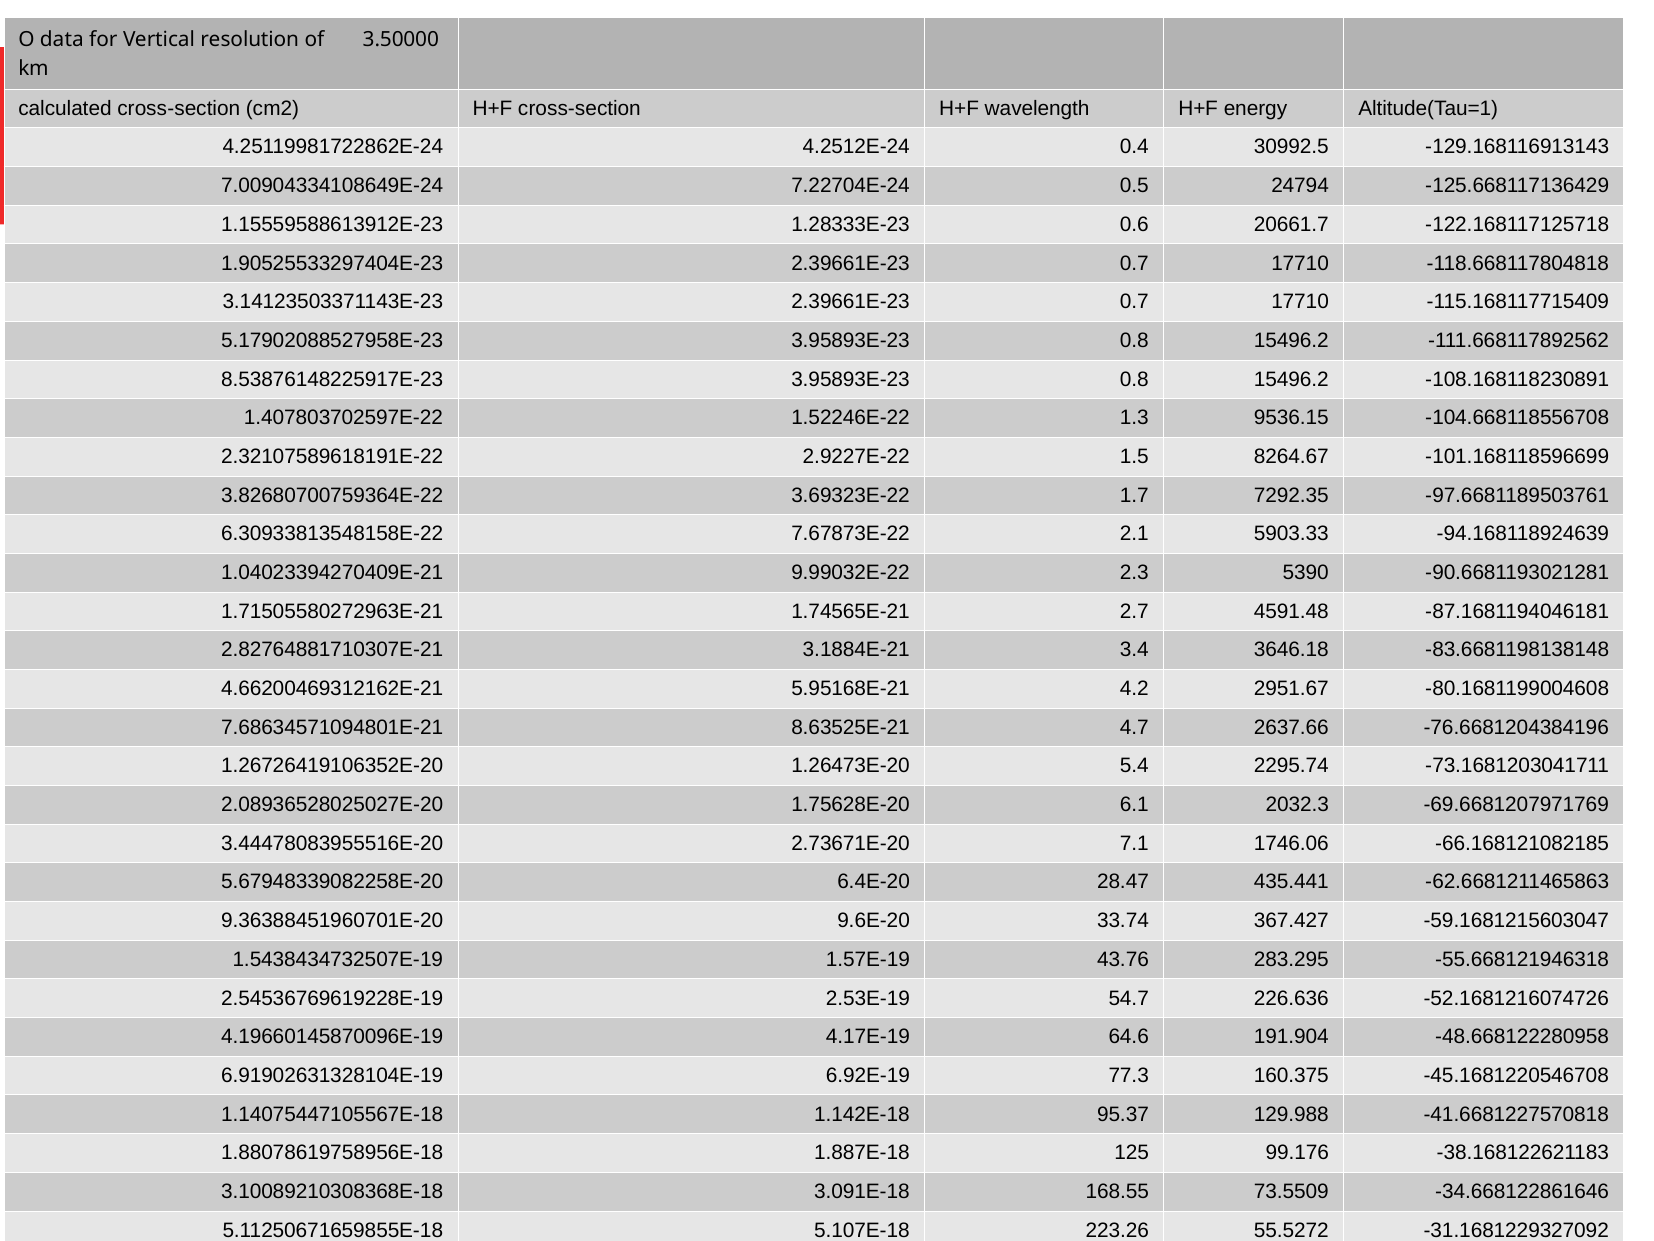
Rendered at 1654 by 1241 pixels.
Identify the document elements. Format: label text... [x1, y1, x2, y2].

table_cell 3.82680700759364E-22 [5, 477, 458, 514]
table_cell 1.5 [925, 438, 1163, 476]
table_cell 7292.35 [1164, 477, 1343, 514]
table_cell 55.5272 [1164, 1212, 1343, 1241]
table_cell H+F energy [1164, 90, 1343, 127]
table_cell -80.1681199004608 [1344, 670, 1623, 708]
table_cell 4.17E-19 [459, 1018, 924, 1056]
table_cell 28.47 [925, 863, 1163, 901]
table_cell -76.6681204384196 [1344, 709, 1623, 746]
table_cell 9.99032E-22 [459, 554, 924, 592]
table_cell 1.407803702597E-22 [5, 399, 458, 437]
table_cell 6.1 [925, 786, 1163, 824]
table_header [459, 18, 924, 89]
table_cell -48.668122280958 [1344, 1018, 1623, 1056]
table_cell -31.1681229327092 [1344, 1212, 1623, 1241]
table_cell -55.668121946318 [1344, 941, 1623, 978]
table_cell 3.44478083955516E-20 [5, 825, 458, 862]
table_cell 6.4E-20 [459, 863, 924, 901]
table_cell 33.74 [925, 902, 1163, 940]
table_cell 7.00904334108649E-24 [5, 167, 458, 205]
table_cell 2.7 [925, 593, 1163, 630]
table_cell 1.88078619758956E-18 [5, 1134, 458, 1172]
table_cell 6.92E-19 [459, 1057, 924, 1094]
table_cell -94.168118924639 [1344, 515, 1623, 553]
table_cell 5.67948339082258E-20 [5, 863, 458, 901]
table_cell -125.668117136429 [1344, 167, 1623, 205]
table_cell 1.74565E-21 [459, 593, 924, 630]
table_cell 5.4 [925, 747, 1163, 785]
table_cell -122.168117125718 [1344, 206, 1623, 243]
table_cell 7.67873E-22 [459, 515, 924, 553]
table_cell 4.7 [925, 709, 1163, 746]
table_cell 2.54536769619228E-19 [5, 979, 458, 1017]
table_cell 4.25119981722862E-24 [5, 128, 458, 166]
table_cell 3.10089210308368E-18 [5, 1173, 458, 1211]
table_cell 15496.2 [1164, 322, 1343, 360]
table_cell 4.2512E-24 [459, 128, 924, 166]
table_cell 4.19660145870096E-19 [5, 1018, 458, 1056]
table_cell 3.95893E-23 [459, 322, 924, 360]
table_cell 2.39661E-23 [459, 283, 924, 321]
table_cell 0.8 [925, 361, 1163, 398]
table_cell 6.30933813548158E-22 [5, 515, 458, 553]
table_cell -59.1681215603047 [1344, 902, 1623, 940]
table_cell 2.32107589618191E-22 [5, 438, 458, 476]
table_cell 1.57E-19 [459, 941, 924, 978]
table_cell 20661.7 [1164, 206, 1343, 243]
table_cell 3.091E-18 [459, 1173, 924, 1211]
table_cell 7.68634571094801E-21 [5, 709, 458, 746]
table_header [925, 18, 1163, 89]
table_cell 2.08936528025027E-20 [5, 786, 458, 824]
table_cell 73.5509 [1164, 1173, 1343, 1211]
table_cell 1.75628E-20 [459, 786, 924, 824]
table_cell 0.8 [925, 322, 1163, 360]
table_cell 4.66200469312162E-21 [5, 670, 458, 708]
table_cell -38.168122621183 [1344, 1134, 1623, 1172]
table_cell -87.1681194046181 [1344, 593, 1623, 630]
table_cell 3.69323E-22 [459, 477, 924, 514]
table_cell 5.107E-18 [459, 1212, 924, 1241]
table_cell 3.95893E-23 [459, 361, 924, 398]
table_cell 8264.67 [1164, 438, 1343, 476]
table_cell -115.168117715409 [1344, 283, 1623, 321]
table_cell 1.887E-18 [459, 1134, 924, 1172]
table_cell 2951.67 [1164, 670, 1343, 708]
table_cell 43.76 [925, 941, 1163, 978]
table_cell 4591.48 [1164, 593, 1343, 630]
table_cell 129.988 [1164, 1095, 1343, 1133]
table_cell 125 [925, 1134, 1163, 1172]
table_cell -111.668117892562 [1344, 322, 1623, 360]
table_cell -41.6681227570818 [1344, 1095, 1623, 1133]
table_cell 7.22704E-24 [459, 167, 924, 205]
table_cell -97.6681189503761 [1344, 477, 1623, 514]
table_cell 5.11250671659855E-18 [5, 1212, 458, 1241]
table_cell 99.176 [1164, 1134, 1343, 1172]
table_cell 5.95168E-21 [459, 670, 924, 708]
table_cell 30992.5 [1164, 128, 1343, 166]
table_cell -118.668117804818 [1344, 244, 1623, 282]
table_cell 5.17902088527958E-23 [5, 322, 458, 360]
table_cell 6.91902631328104E-19 [5, 1057, 458, 1094]
table_cell 3646.18 [1164, 631, 1343, 669]
table_header [1164, 18, 1343, 89]
table_cell 1.3 [925, 399, 1163, 437]
table_cell 1.142E-18 [459, 1095, 924, 1133]
table_cell 2.53E-19 [459, 979, 924, 1017]
table_cell 7.1 [925, 825, 1163, 862]
table_cell 0.4 [925, 128, 1163, 166]
table_cell 2637.66 [1164, 709, 1343, 746]
table_cell 9.6E-20 [459, 902, 924, 940]
table_cell 168.55 [925, 1173, 1163, 1211]
table_cell 226.636 [1164, 979, 1343, 1017]
table_cell -83.6681198138148 [1344, 631, 1623, 669]
table_cell calculated cross-section (cm2) [5, 90, 458, 127]
table_cell 1.52246E-22 [459, 399, 924, 437]
table_cell 435.441 [1164, 863, 1343, 901]
table_cell 5390 [1164, 554, 1343, 592]
table_cell -101.168118596699 [1344, 438, 1623, 476]
table_cell 2.9227E-22 [459, 438, 924, 476]
table_cell 1.28333E-23 [459, 206, 924, 243]
table_cell 2032.3 [1164, 786, 1343, 824]
table_cell 2.3 [925, 554, 1163, 592]
table_cell 3.4 [925, 631, 1163, 669]
table_cell 9536.15 [1164, 399, 1343, 437]
table_cell 2.73671E-20 [459, 825, 924, 862]
table_cell 367.427 [1164, 902, 1343, 940]
table_cell -104.668118556708 [1344, 399, 1623, 437]
table_cell 15496.2 [1164, 361, 1343, 398]
table_cell 0.7 [925, 244, 1163, 282]
table_cell -45.1681220546708 [1344, 1057, 1623, 1094]
table_cell 9.36388451960701E-20 [5, 902, 458, 940]
table_cell 1.04023394270409E-21 [5, 554, 458, 592]
table_header O data for Vertical resolution of 3.50000 km [5, 18, 458, 89]
table_cell 3.14123503371143E-23 [5, 283, 458, 321]
table_cell 1.90525533297404E-23 [5, 244, 458, 282]
table_header [1344, 18, 1623, 89]
table_cell H+F cross-section [459, 90, 924, 127]
table_cell 283.295 [1164, 941, 1343, 978]
table_cell 1.14075447105567E-18 [5, 1095, 458, 1133]
table_cell 0.7 [925, 283, 1163, 321]
table_cell 3.1884E-21 [459, 631, 924, 669]
table_cell H+F wavelength [925, 90, 1163, 127]
table_cell 1.15559588613912E-23 [5, 206, 458, 243]
table_cell 17710 [1164, 283, 1343, 321]
table_cell 4.2 [925, 670, 1163, 708]
table_cell 191.904 [1164, 1018, 1343, 1056]
table_cell -52.1681216074726 [1344, 979, 1623, 1017]
table_cell 24794 [1164, 167, 1343, 205]
table_cell 54.7 [925, 979, 1163, 1017]
table_cell 8.63525E-21 [459, 709, 924, 746]
table_cell 223.26 [925, 1212, 1163, 1241]
table_cell -108.168118230891 [1344, 361, 1623, 398]
table_cell -73.1681203041711 [1344, 747, 1623, 785]
table_cell 1.71505580272963E-21 [5, 593, 458, 630]
table_cell 1.26473E-20 [459, 747, 924, 785]
table_cell 2295.74 [1164, 747, 1343, 785]
table_cell 0.6 [925, 206, 1163, 243]
table_cell 8.53876148225917E-23 [5, 361, 458, 398]
table_cell -129.168116913143 [1344, 128, 1623, 166]
table_cell 95.37 [925, 1095, 1163, 1133]
table_cell 5903.33 [1164, 515, 1343, 553]
table_cell 2.82764881710307E-21 [5, 631, 458, 669]
table_cell 1.5438434732507E-19 [5, 941, 458, 978]
table_cell 1746.06 [1164, 825, 1343, 862]
table_cell 1.7 [925, 477, 1163, 514]
table_cell 2.1 [925, 515, 1163, 553]
table_cell 0.5 [925, 167, 1163, 205]
table_cell 2.39661E-23 [459, 244, 924, 282]
table_cell 17710 [1164, 244, 1343, 282]
table_cell -34.668122861646 [1344, 1173, 1623, 1211]
table_cell 160.375 [1164, 1057, 1343, 1094]
table_cell 77.3 [925, 1057, 1163, 1094]
table_cell 1.26726419106352E-20 [5, 747, 458, 785]
table_cell Altitude(Tau=1) [1344, 90, 1623, 127]
table_cell 64.6 [925, 1018, 1163, 1056]
table_cell -90.6681193021281 [1344, 554, 1623, 592]
table_cell -66.168121082185 [1344, 825, 1623, 862]
table_cell -62.6681211465863 [1344, 863, 1623, 901]
table_cell -69.6681207971769 [1344, 786, 1623, 824]
